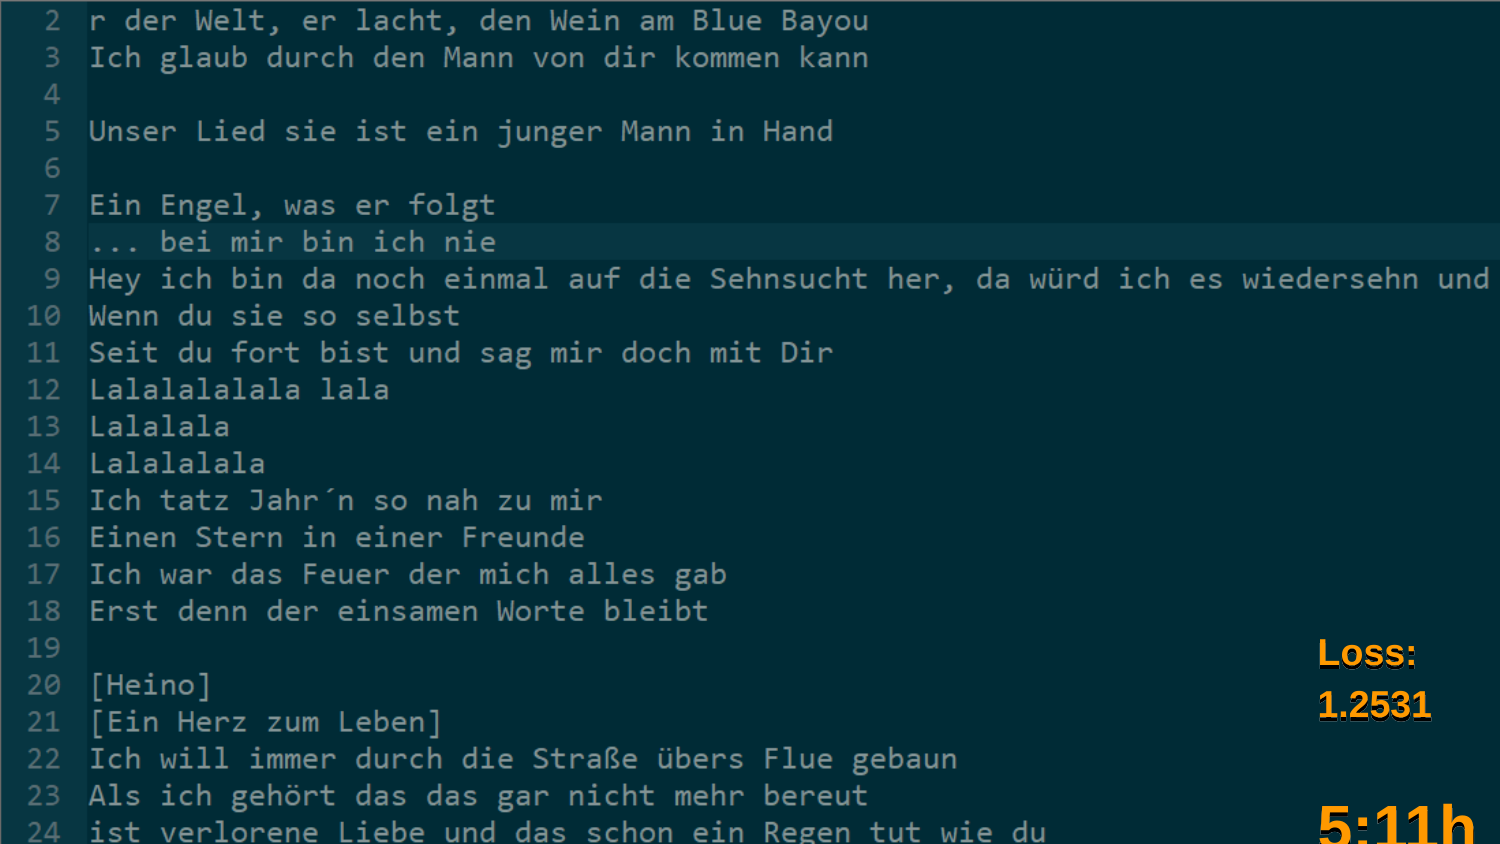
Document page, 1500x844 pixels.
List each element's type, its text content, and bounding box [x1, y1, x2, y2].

picture [943, 754, 956, 768]
picture [126, 822, 140, 842]
picture [623, 569, 637, 584]
picture [481, 348, 495, 362]
picture [93, 453, 104, 473]
picture [233, 452, 246, 473]
picture [109, 422, 122, 436]
picture [480, 569, 496, 584]
picture [269, 569, 282, 584]
picture [623, 754, 637, 768]
picture [712, 269, 726, 288]
picture [92, 564, 104, 584]
picture [339, 606, 353, 620]
picture [605, 46, 619, 67]
picture [730, 16, 743, 30]
picture [109, 53, 121, 67]
picture [570, 126, 584, 141]
picture [1191, 274, 1205, 288]
picture [339, 569, 353, 584]
picture [889, 747, 903, 768]
picture [90, 225, 1500, 258]
picture [731, 791, 743, 805]
picture [322, 200, 335, 214]
picture [109, 495, 121, 510]
picture [233, 267, 246, 288]
picture [836, 791, 850, 805]
picture [606, 562, 619, 584]
picture [535, 791, 548, 805]
picture [197, 200, 212, 221]
picture [0, 0, 1500, 844]
picture [375, 791, 388, 805]
picture [482, 754, 495, 768]
picture [499, 495, 512, 510]
picture [216, 385, 229, 399]
picture [91, 828, 104, 842]
picture [606, 747, 619, 768]
picture [978, 267, 992, 288]
picture [747, 267, 761, 288]
picture [250, 10, 264, 30]
picture [286, 126, 299, 141]
picture [144, 532, 158, 547]
picture [499, 532, 513, 547]
picture [305, 53, 317, 67]
picture [90, 121, 105, 141]
picture [446, 828, 459, 842]
picture [410, 53, 424, 67]
picture [198, 415, 211, 436]
picture [552, 126, 567, 147]
picture [517, 16, 530, 30]
picture [836, 267, 850, 288]
picture [321, 569, 335, 584]
picture [251, 532, 264, 547]
picture [145, 422, 158, 436]
picture [517, 791, 530, 805]
picture [163, 16, 176, 30]
picture [676, 341, 690, 362]
picture [712, 828, 725, 842]
picture [801, 754, 814, 768]
picture [109, 385, 122, 399]
picture [180, 495, 193, 510]
picture [623, 821, 637, 842]
picture [322, 274, 335, 288]
picture [551, 53, 567, 67]
picture [783, 10, 797, 30]
picture [693, 53, 761, 67]
picture [801, 348, 814, 362]
picture [392, 717, 406, 731]
picture [144, 717, 158, 731]
picture [162, 274, 175, 288]
picture [588, 791, 601, 805]
picture [641, 606, 655, 620]
picture [180, 200, 193, 214]
picture [162, 452, 175, 473]
picture [606, 16, 619, 30]
picture [765, 274, 779, 288]
picture [144, 601, 157, 620]
picture [93, 416, 104, 436]
picture [161, 490, 175, 510]
picture [694, 828, 708, 842]
picture [747, 342, 761, 362]
picture [127, 489, 140, 510]
picture [269, 348, 282, 362]
picture [428, 495, 442, 510]
picture [162, 415, 175, 436]
picture [357, 274, 371, 288]
picture [517, 126, 530, 141]
picture [1156, 267, 1169, 288]
picture [304, 532, 317, 547]
picture [91, 342, 105, 362]
picture [747, 16, 761, 30]
picture [552, 526, 566, 547]
picture [464, 126, 477, 141]
picture [357, 9, 370, 30]
picture [659, 754, 672, 768]
picture [481, 274, 514, 288]
picture [1084, 267, 1098, 288]
picture [1049, 274, 1063, 288]
picture [357, 126, 371, 141]
picture [357, 348, 371, 362]
picture [89, 305, 122, 325]
picture [375, 532, 388, 547]
picture [588, 828, 601, 842]
picture [196, 10, 212, 30]
picture [411, 606, 459, 620]
picture [499, 791, 514, 812]
picture [588, 16, 601, 30]
picture [1030, 274, 1046, 288]
picture [340, 385, 353, 399]
picture [374, 342, 388, 362]
picture [286, 489, 300, 510]
picture [305, 606, 318, 620]
picture [907, 754, 921, 768]
picture [535, 606, 548, 620]
picture [801, 791, 814, 805]
picture [358, 828, 370, 842]
picture [516, 821, 530, 842]
picture [659, 274, 672, 288]
picture [622, 121, 638, 141]
picture [393, 791, 406, 805]
picture [357, 311, 371, 325]
picture [198, 828, 211, 842]
picture [126, 274, 140, 295]
picture [570, 53, 584, 67]
picture [232, 791, 248, 812]
picture [321, 785, 335, 805]
picture [446, 791, 459, 805]
picture [713, 754, 726, 768]
picture [340, 348, 353, 362]
picture [571, 754, 584, 768]
picture [570, 495, 583, 510]
picture [516, 348, 532, 369]
picture [445, 341, 459, 362]
picture [92, 16, 105, 30]
picture [871, 822, 885, 842]
picture [127, 452, 140, 473]
picture [179, 341, 193, 362]
picture [534, 562, 548, 584]
picture [640, 348, 656, 362]
picture [215, 606, 229, 620]
picture [818, 16, 832, 37]
picture [375, 495, 388, 510]
picture [907, 274, 921, 288]
picture [410, 562, 424, 584]
picture [428, 569, 442, 584]
picture [94, 673, 102, 701]
picture [108, 675, 122, 694]
picture [1279, 274, 1293, 288]
picture [818, 274, 831, 288]
picture [392, 121, 406, 141]
picture [303, 16, 317, 30]
picture [446, 495, 459, 510]
picture [1013, 821, 1027, 842]
picture [109, 711, 121, 731]
picture [783, 126, 796, 141]
picture [322, 341, 335, 362]
picture [783, 274, 796, 288]
picture [941, 828, 958, 842]
picture [551, 495, 567, 510]
picture [180, 46, 193, 67]
picture [251, 828, 264, 842]
picture [996, 274, 1009, 288]
picture [267, 754, 317, 768]
picture [1474, 267, 1488, 288]
picture [712, 9, 725, 30]
picture [552, 828, 566, 842]
picture [766, 748, 777, 768]
picture [783, 747, 796, 768]
text_box 5:11h [1302, 735, 1500, 844]
picture [127, 200, 140, 214]
picture [268, 46, 282, 67]
picture [534, 748, 548, 768]
picture [694, 754, 708, 768]
picture [481, 9, 495, 30]
picture [676, 274, 690, 288]
picture [376, 569, 388, 584]
picture [570, 569, 584, 584]
picture [570, 274, 584, 288]
picture [127, 311, 140, 325]
picture [94, 710, 102, 738]
picture [270, 27, 278, 35]
picture [305, 495, 317, 510]
picture [640, 267, 655, 288]
picture [180, 791, 192, 805]
picture [161, 754, 177, 768]
picture [447, 569, 459, 584]
picture [730, 828, 743, 842]
picture [161, 53, 177, 74]
picture [200, 673, 208, 701]
picture [109, 200, 122, 214]
picture [978, 828, 992, 842]
picture [889, 267, 903, 288]
picture [180, 569, 193, 584]
picture [676, 126, 690, 141]
picture [694, 601, 708, 620]
picture [179, 711, 193, 731]
picture [410, 9, 424, 30]
picture [92, 748, 104, 768]
picture [818, 828, 832, 842]
picture [127, 532, 140, 547]
picture [250, 348, 265, 362]
picture [108, 348, 122, 362]
picture [341, 711, 353, 731]
picture [464, 527, 476, 547]
picture [357, 784, 371, 805]
picture [517, 274, 530, 288]
picture [162, 828, 175, 842]
picture [570, 532, 584, 547]
picture [357, 606, 371, 620]
picture [853, 785, 867, 805]
picture [1457, 274, 1471, 288]
picture [198, 747, 211, 768]
picture [535, 828, 548, 842]
picture [836, 828, 850, 842]
text_box 5:11h [1452, 822, 1465, 844]
picture [232, 126, 246, 141]
picture [605, 828, 618, 842]
picture [463, 747, 477, 768]
picture [268, 599, 282, 620]
picture [357, 717, 371, 731]
picture [268, 828, 282, 842]
picture [782, 828, 797, 842]
picture [215, 527, 228, 547]
picture [251, 490, 263, 510]
picture [1386, 267, 1400, 288]
picture [92, 601, 103, 620]
picture [1334, 274, 1347, 288]
picture [215, 747, 229, 768]
picture [374, 46, 388, 67]
picture [127, 348, 140, 362]
picture [253, 211, 260, 220]
picture [588, 754, 601, 768]
picture [285, 200, 301, 214]
picture [286, 717, 319, 731]
picture [127, 606, 140, 620]
picture [428, 311, 442, 325]
picture [659, 606, 672, 620]
picture [427, 10, 441, 30]
picture [180, 754, 193, 768]
picture [393, 821, 406, 842]
picture [1262, 274, 1275, 288]
picture [92, 47, 104, 67]
picture [854, 53, 867, 67]
picture [499, 348, 513, 362]
picture [162, 791, 175, 805]
picture [251, 569, 264, 584]
picture [127, 562, 140, 584]
picture [570, 606, 584, 620]
picture [286, 53, 300, 67]
picture [268, 274, 282, 288]
picture [251, 311, 264, 325]
picture [1243, 274, 1259, 288]
picture [517, 532, 530, 547]
picture [641, 126, 655, 141]
picture [926, 274, 939, 288]
picture [304, 311, 317, 325]
picture [233, 606, 246, 620]
picture [589, 126, 601, 141]
picture [640, 828, 656, 842]
picture [464, 606, 477, 620]
picture [286, 606, 300, 620]
picture [410, 532, 424, 547]
picture [446, 126, 459, 141]
picture [800, 828, 815, 844]
picture [374, 311, 388, 325]
picture [232, 341, 248, 362]
picture [232, 562, 246, 584]
picture [198, 452, 211, 473]
picture [853, 754, 869, 775]
picture [517, 495, 530, 510]
picture [268, 784, 282, 805]
picture [251, 274, 264, 288]
picture [233, 311, 246, 325]
picture [321, 126, 335, 141]
picture [642, 16, 674, 30]
picture [145, 459, 158, 473]
picture [410, 267, 424, 288]
picture [357, 569, 371, 584]
picture [215, 16, 229, 30]
picture [305, 791, 317, 805]
picture [374, 828, 388, 842]
picture [233, 193, 246, 214]
picture [179, 828, 193, 842]
picture [623, 53, 637, 67]
picture [694, 10, 708, 30]
picture [197, 527, 211, 547]
picture [92, 527, 103, 547]
picture [641, 569, 654, 584]
picture [464, 53, 477, 67]
picture [109, 532, 122, 547]
picture [92, 195, 103, 214]
picture [712, 562, 726, 584]
picture [801, 46, 815, 67]
picture [198, 569, 211, 584]
picture [232, 828, 248, 842]
picture [410, 304, 424, 325]
picture [819, 53, 832, 67]
picture [269, 495, 282, 510]
picture [499, 16, 513, 30]
picture [871, 754, 885, 768]
picture [676, 569, 691, 590]
picture [570, 348, 583, 362]
picture [357, 747, 371, 768]
picture [197, 348, 211, 362]
picture [268, 311, 282, 325]
picture [534, 532, 548, 547]
picture [393, 606, 406, 620]
picture [710, 348, 727, 362]
picture [499, 754, 513, 768]
picture [588, 562, 601, 584]
picture [375, 385, 388, 399]
picture [89, 785, 106, 805]
picture [374, 274, 405, 288]
picture [961, 828, 974, 842]
picture [428, 747, 442, 768]
picture [446, 193, 459, 214]
picture [197, 490, 211, 510]
picture [180, 459, 193, 473]
picture [676, 599, 690, 620]
picture [287, 385, 300, 399]
picture [127, 717, 140, 731]
picture [215, 126, 229, 141]
picture [430, 710, 439, 738]
picture [162, 680, 175, 694]
picture [179, 304, 193, 325]
picture [393, 754, 406, 768]
picture [163, 195, 174, 214]
picture [322, 53, 334, 67]
picture [93, 379, 104, 399]
picture [1068, 274, 1081, 288]
picture [677, 46, 691, 67]
picture [1368, 274, 1382, 288]
picture [163, 126, 176, 141]
picture [835, 16, 851, 30]
picture [623, 599, 637, 620]
picture [1031, 828, 1045, 842]
picture [269, 378, 282, 399]
picture [1209, 274, 1222, 288]
picture [730, 348, 743, 362]
picture [853, 269, 867, 288]
picture [127, 378, 140, 399]
picture [783, 791, 797, 805]
picture [339, 46, 353, 67]
picture [200, 121, 211, 141]
picture [303, 267, 317, 288]
picture [445, 305, 459, 325]
picture [429, 532, 442, 547]
picture [144, 342, 157, 362]
picture [126, 9, 140, 30]
picture [216, 821, 228, 842]
picture [819, 348, 832, 362]
picture [410, 754, 423, 768]
picture [269, 717, 282, 731]
picture [410, 828, 424, 842]
picture [445, 274, 459, 288]
text_box Loss: 1.2531 [1302, 606, 1500, 735]
picture [818, 754, 832, 768]
picture [233, 378, 246, 399]
picture [109, 126, 122, 141]
picture [409, 193, 425, 214]
picture [144, 16, 158, 30]
picture [410, 717, 424, 731]
picture [1297, 267, 1311, 288]
picture [392, 53, 406, 67]
picture [944, 285, 952, 294]
picture [818, 791, 832, 805]
picture [127, 46, 140, 67]
picture [642, 53, 655, 67]
picture [233, 9, 246, 30]
picture [197, 267, 211, 288]
picture [375, 754, 388, 768]
picture [730, 126, 743, 141]
picture [179, 680, 194, 694]
picture [854, 16, 867, 30]
picture [215, 495, 229, 510]
picture [126, 680, 140, 694]
picture [694, 791, 708, 805]
picture [730, 754, 743, 768]
picture [232, 532, 246, 547]
picture [925, 754, 938, 768]
picture [109, 784, 122, 805]
picture [712, 126, 725, 141]
picture [250, 791, 264, 805]
picture [180, 274, 192, 288]
picture [427, 200, 443, 214]
picture [836, 53, 850, 67]
picture [534, 53, 548, 67]
picture [109, 606, 122, 620]
picture [304, 200, 317, 214]
picture [659, 348, 671, 362]
picture [393, 532, 406, 547]
picture [765, 121, 779, 141]
picture [552, 748, 565, 768]
picture [1404, 274, 1418, 288]
picture [818, 120, 832, 141]
picture [268, 532, 282, 547]
picture [109, 828, 122, 842]
picture [1439, 274, 1453, 288]
picture [305, 564, 316, 584]
picture [375, 606, 388, 620]
picture [322, 532, 335, 547]
picture [251, 459, 264, 473]
picture [339, 495, 353, 510]
picture [391, 495, 407, 510]
picture [92, 490, 104, 510]
picture [127, 747, 140, 768]
picture [376, 200, 389, 214]
picture [180, 422, 193, 436]
picture [659, 126, 672, 141]
picture [392, 16, 405, 30]
picture [623, 784, 637, 805]
picture [765, 822, 779, 842]
picture [179, 599, 193, 620]
picture [375, 710, 388, 731]
picture [198, 378, 211, 399]
picture [250, 120, 264, 141]
picture [144, 311, 158, 325]
picture [251, 385, 264, 399]
picture [145, 385, 158, 399]
picture [233, 717, 246, 731]
picture [623, 341, 637, 362]
picture [198, 53, 211, 67]
picture [109, 459, 122, 473]
picture [907, 822, 920, 842]
picture [463, 200, 478, 221]
picture [410, 348, 424, 362]
picture [428, 784, 442, 805]
picture [765, 53, 779, 67]
picture [1138, 274, 1150, 288]
picture [552, 601, 566, 620]
picture [729, 274, 743, 288]
picture [694, 569, 708, 584]
picture [304, 126, 317, 141]
picture [499, 53, 513, 67]
picture [588, 274, 601, 288]
picture [322, 754, 335, 768]
picture [428, 126, 442, 141]
picture [358, 378, 370, 399]
picture [1315, 274, 1329, 288]
picture [801, 274, 814, 288]
picture [109, 754, 121, 768]
picture [604, 267, 620, 288]
picture [534, 126, 548, 141]
picture [161, 569, 177, 584]
picture [801, 126, 814, 141]
picture [782, 342, 798, 362]
picture [162, 532, 175, 547]
picture [1120, 274, 1133, 288]
picture [215, 200, 229, 214]
picture [216, 459, 229, 473]
picture [393, 304, 406, 325]
picture [357, 200, 371, 214]
picture [481, 195, 495, 214]
picture [801, 16, 814, 30]
picture [570, 16, 584, 30]
picture [322, 16, 335, 30]
picture [659, 828, 672, 842]
picture [464, 274, 477, 288]
picture [215, 53, 229, 67]
picture [341, 822, 353, 842]
picture [497, 601, 532, 620]
picture [303, 828, 317, 842]
picture [197, 717, 211, 731]
picture [180, 385, 193, 399]
picture [251, 754, 264, 768]
picture [90, 269, 105, 288]
picture [589, 495, 601, 510]
picture [233, 46, 246, 67]
picture [712, 784, 726, 805]
picture [499, 126, 510, 147]
picture [676, 747, 690, 768]
picture [286, 828, 300, 842]
picture [357, 532, 371, 547]
picture [321, 311, 336, 325]
picture [482, 532, 495, 547]
picture [606, 599, 619, 620]
picture [464, 489, 477, 510]
picture [499, 569, 512, 584]
picture [127, 415, 140, 436]
picture [285, 791, 301, 805]
picture [376, 16, 388, 30]
picture [286, 342, 299, 362]
picture [322, 378, 335, 399]
picture [144, 126, 158, 141]
picture [444, 47, 461, 67]
picture [589, 348, 601, 362]
picture [162, 378, 175, 399]
picture [535, 267, 548, 288]
picture [216, 717, 229, 731]
picture [464, 791, 477, 805]
picture [216, 422, 229, 436]
picture [1351, 274, 1364, 288]
picture [481, 821, 495, 842]
picture [375, 126, 388, 141]
picture [675, 791, 691, 805]
picture [551, 10, 567, 30]
picture [108, 274, 122, 288]
picture [144, 680, 158, 694]
picture [765, 784, 779, 805]
picture [127, 791, 140, 805]
picture [428, 348, 442, 362]
picture [605, 791, 618, 805]
picture [889, 828, 903, 842]
picture [197, 606, 211, 620]
picture [551, 348, 567, 362]
picture [447, 27, 455, 35]
picture [481, 53, 495, 67]
picture [197, 311, 211, 325]
picture [127, 126, 140, 141]
picture [570, 791, 584, 805]
picture [517, 569, 529, 584]
picture [464, 828, 477, 842]
picture [640, 785, 654, 805]
picture [197, 784, 211, 805]
picture [109, 569, 121, 584]
